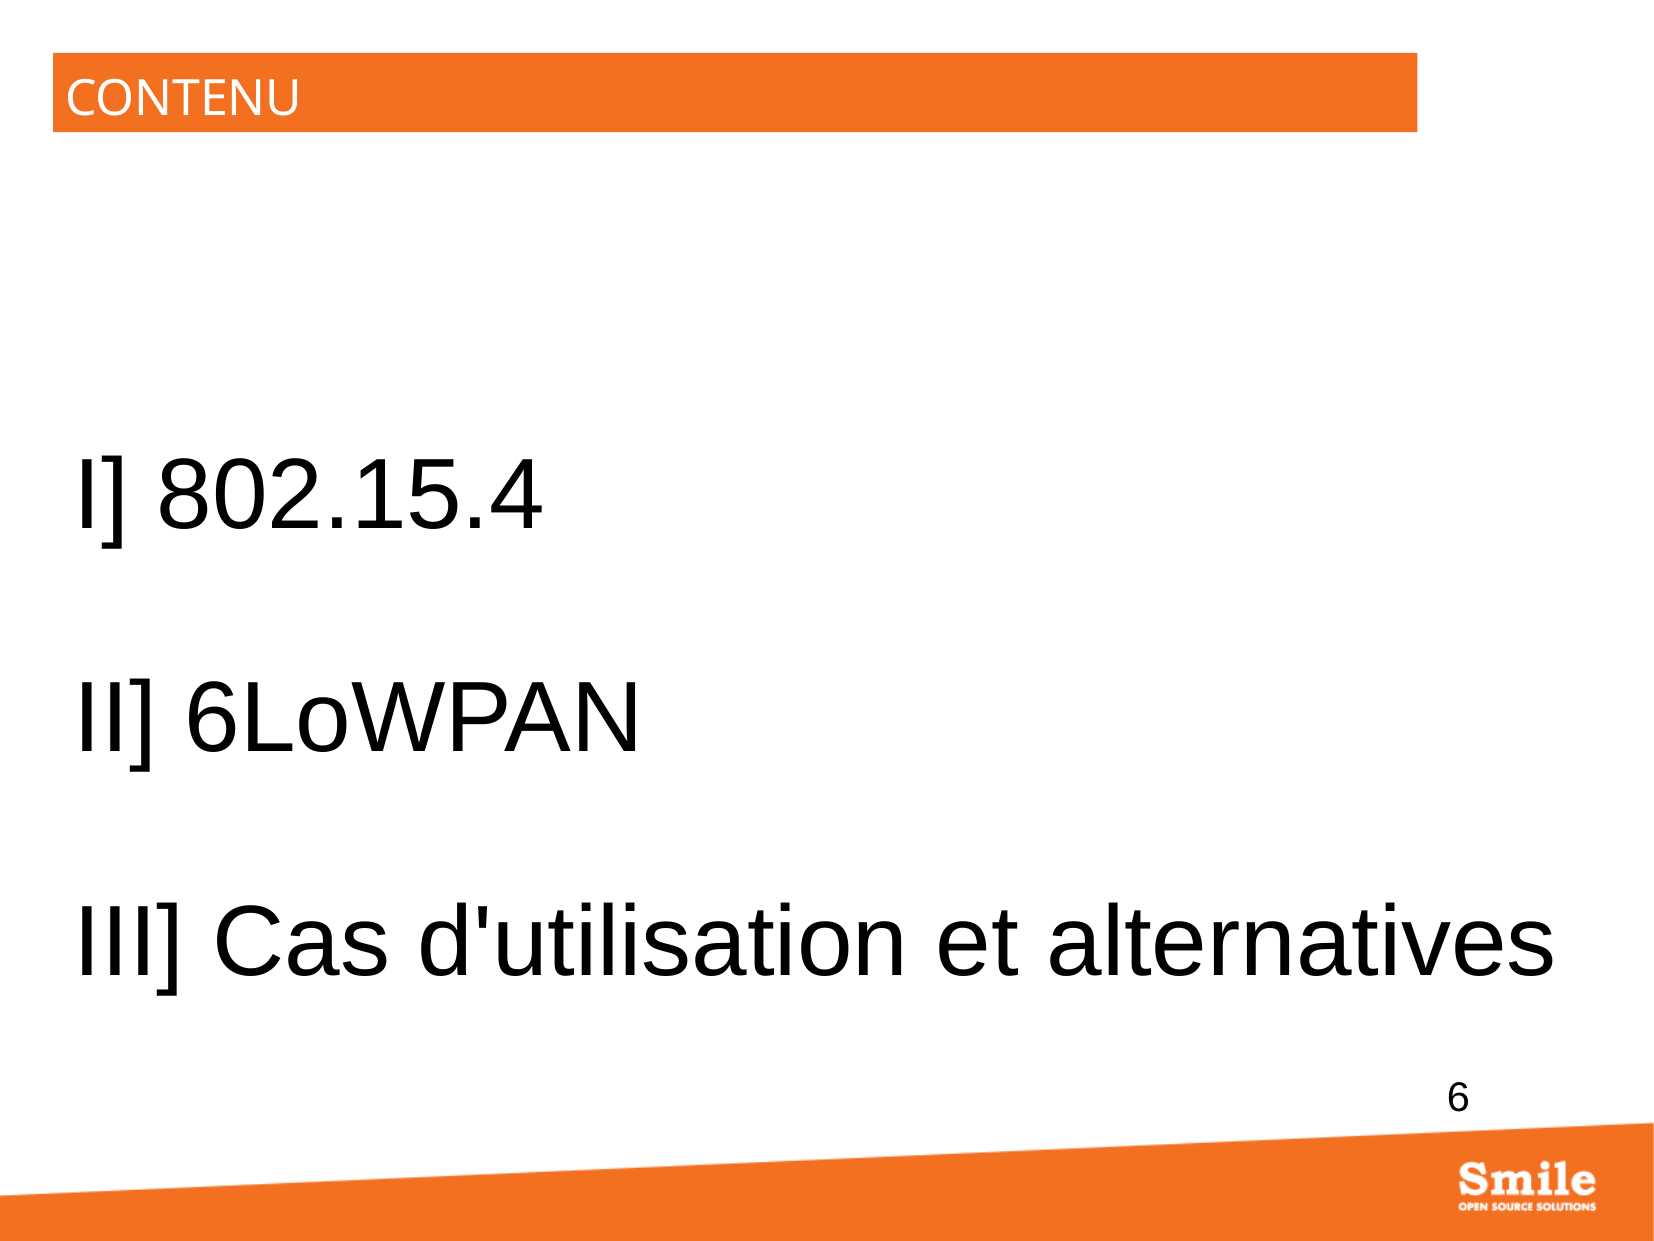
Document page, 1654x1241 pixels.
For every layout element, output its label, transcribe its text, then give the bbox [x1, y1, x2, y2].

picture [0, 0, 1654, 1241]
text_box I] 802.15.4 II] 6LoWPAN III] Cas d'utilisation et alternatives [59, 318, 1619, 1048]
title Contenu [53, 52, 1418, 133]
